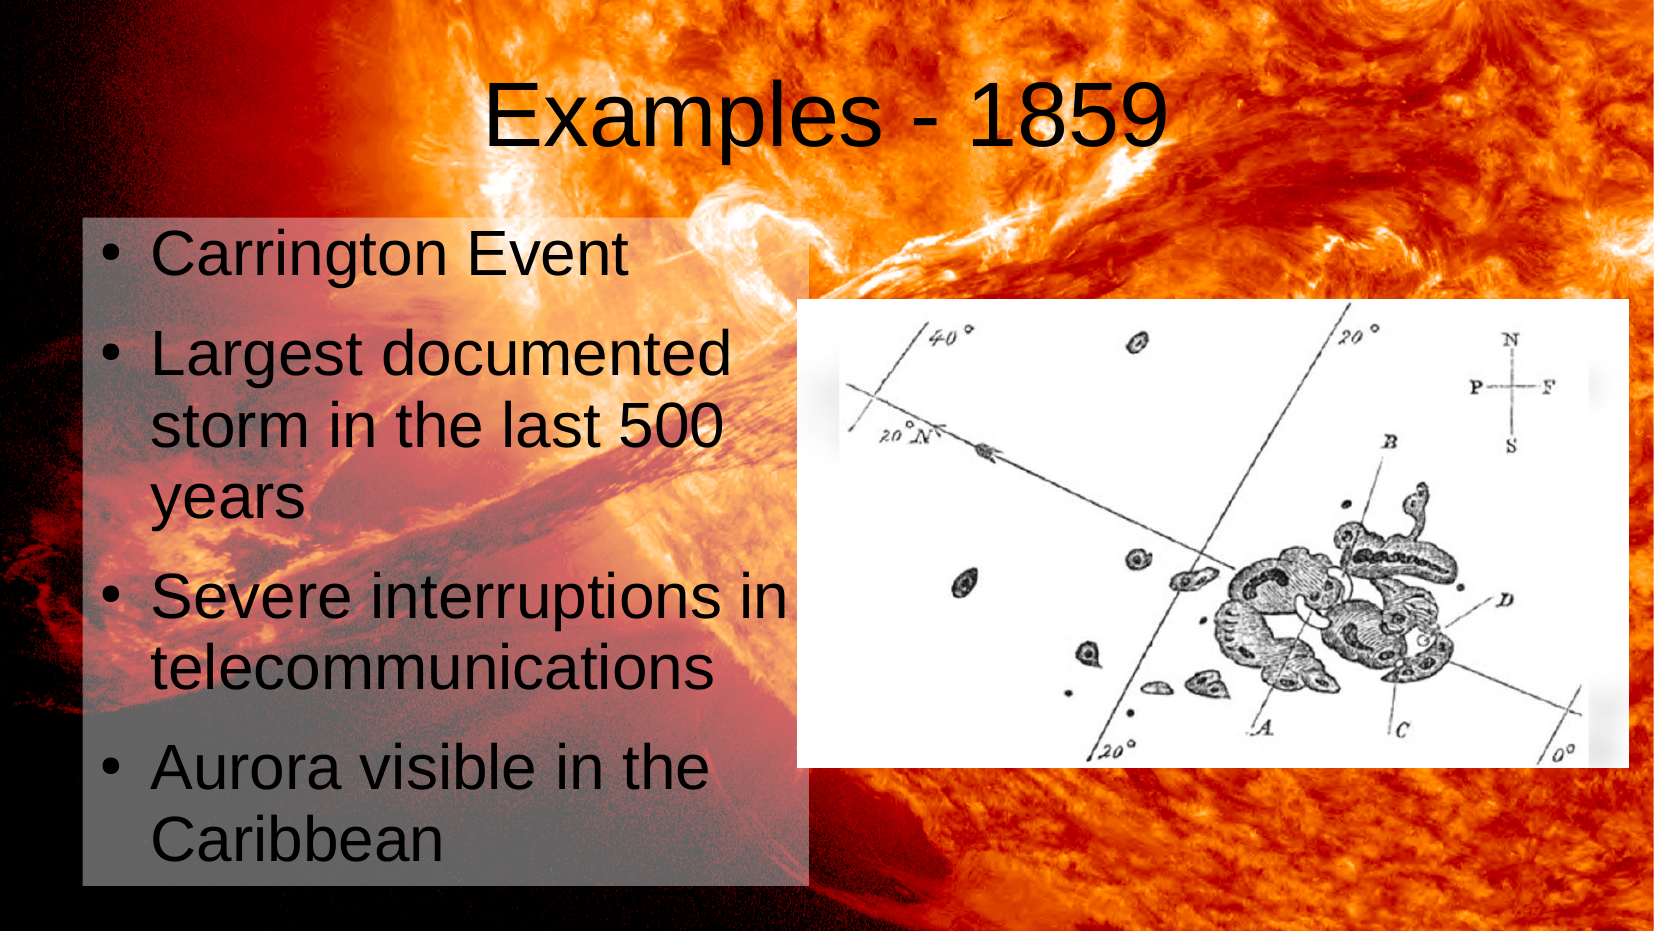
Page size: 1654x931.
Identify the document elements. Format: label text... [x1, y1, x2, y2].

list Carrington Event Largest documented storm in the last 500 years Severe interruptions in telecommunications Aurora visible in the Caribbean [82, 217, 809, 886]
picture [0, 0, 1654, 931]
title Examples - 1859 [82, 37, 1571, 193]
